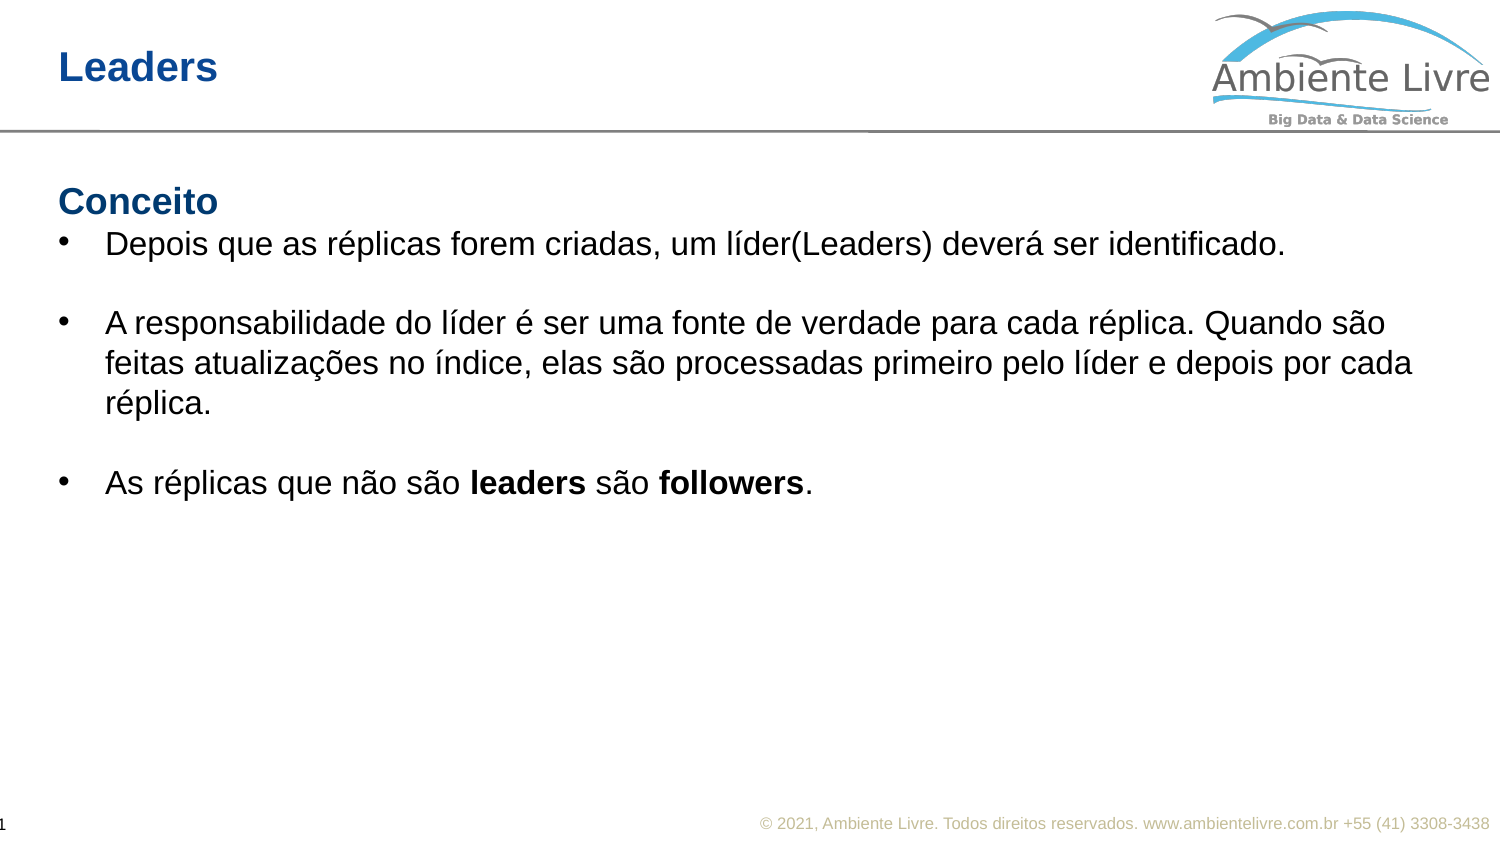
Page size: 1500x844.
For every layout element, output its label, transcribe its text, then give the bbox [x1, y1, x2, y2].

title Leaders [43, 8, 1127, 129]
picture [1212, 11, 1489, 127]
text_box Conceito Depois que as réplicas forem criadas, um líder(Leaders) deverá ser identificado. A responsabilidade do líder é ser uma fonte de verdade para cada réplica. Quando são feitas atualizações no índice, elas são processadas primeiro pelo líder e depois por cada réplica. As réplicas que não são leaders são followers. [43, 169, 1453, 509]
